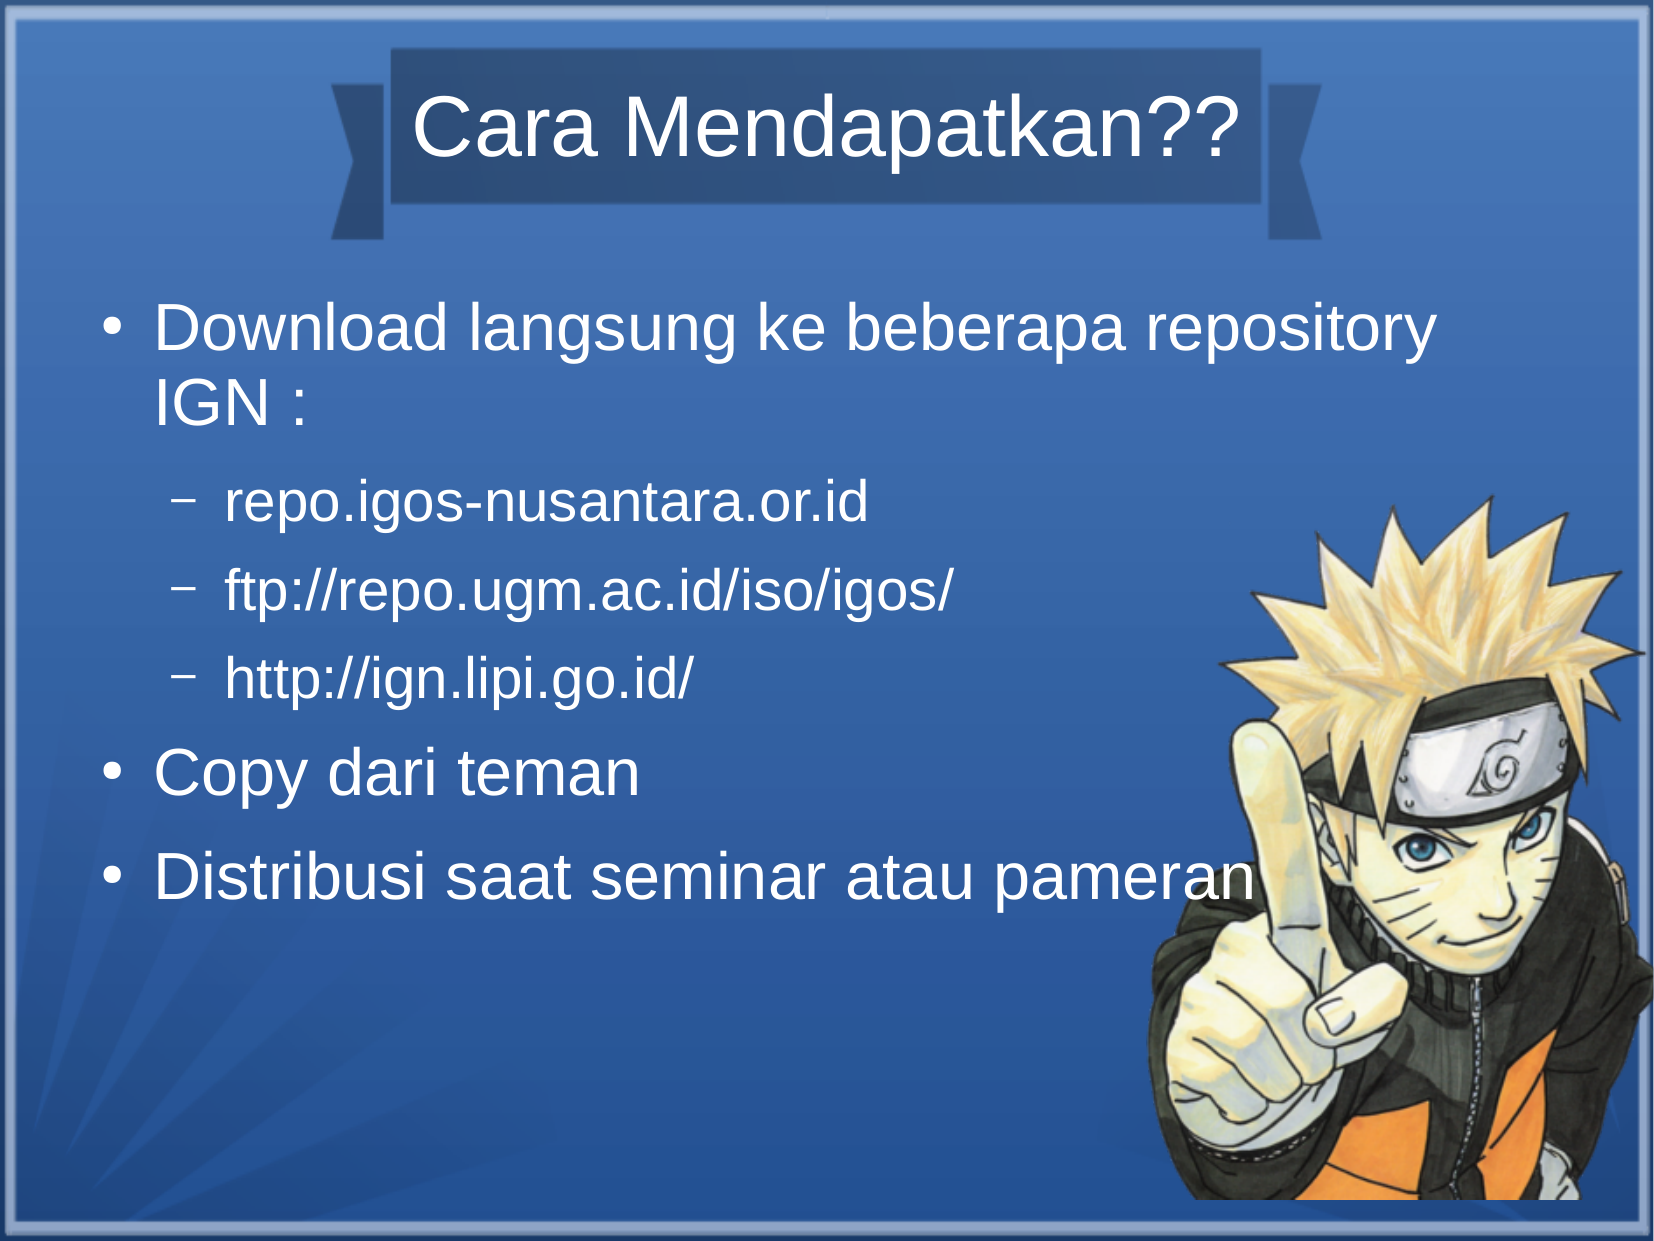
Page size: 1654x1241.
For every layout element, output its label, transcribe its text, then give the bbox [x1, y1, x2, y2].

title Cara Mendapatkan?? [389, 49, 1264, 205]
picture [0, 0, 1654, 1241]
list Download langsung ke beberapa repository IGN : repo.igos-nusantara.or.id ftp://repo.ugm.ac.id/iso/igos/ http://ign.lipi.go.id/ Copy dari teman Distribusi saat seminar atau pameran [82, 290, 1538, 1241]
